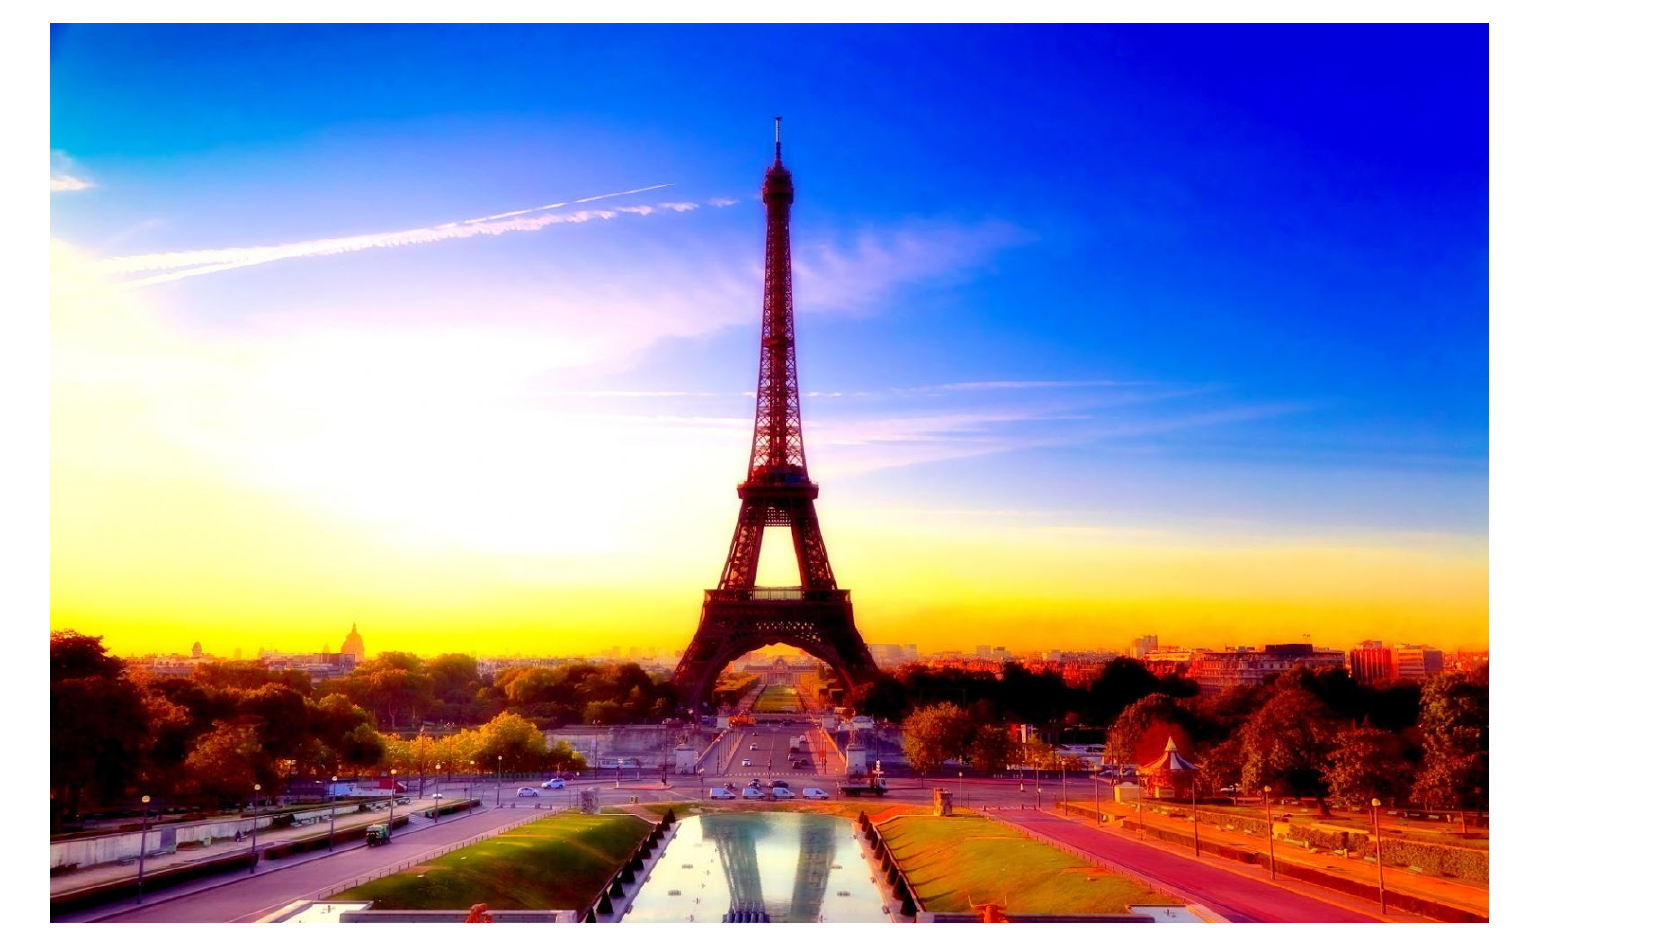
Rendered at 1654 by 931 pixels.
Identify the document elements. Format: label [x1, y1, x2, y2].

picture [50, 23, 1489, 923]
